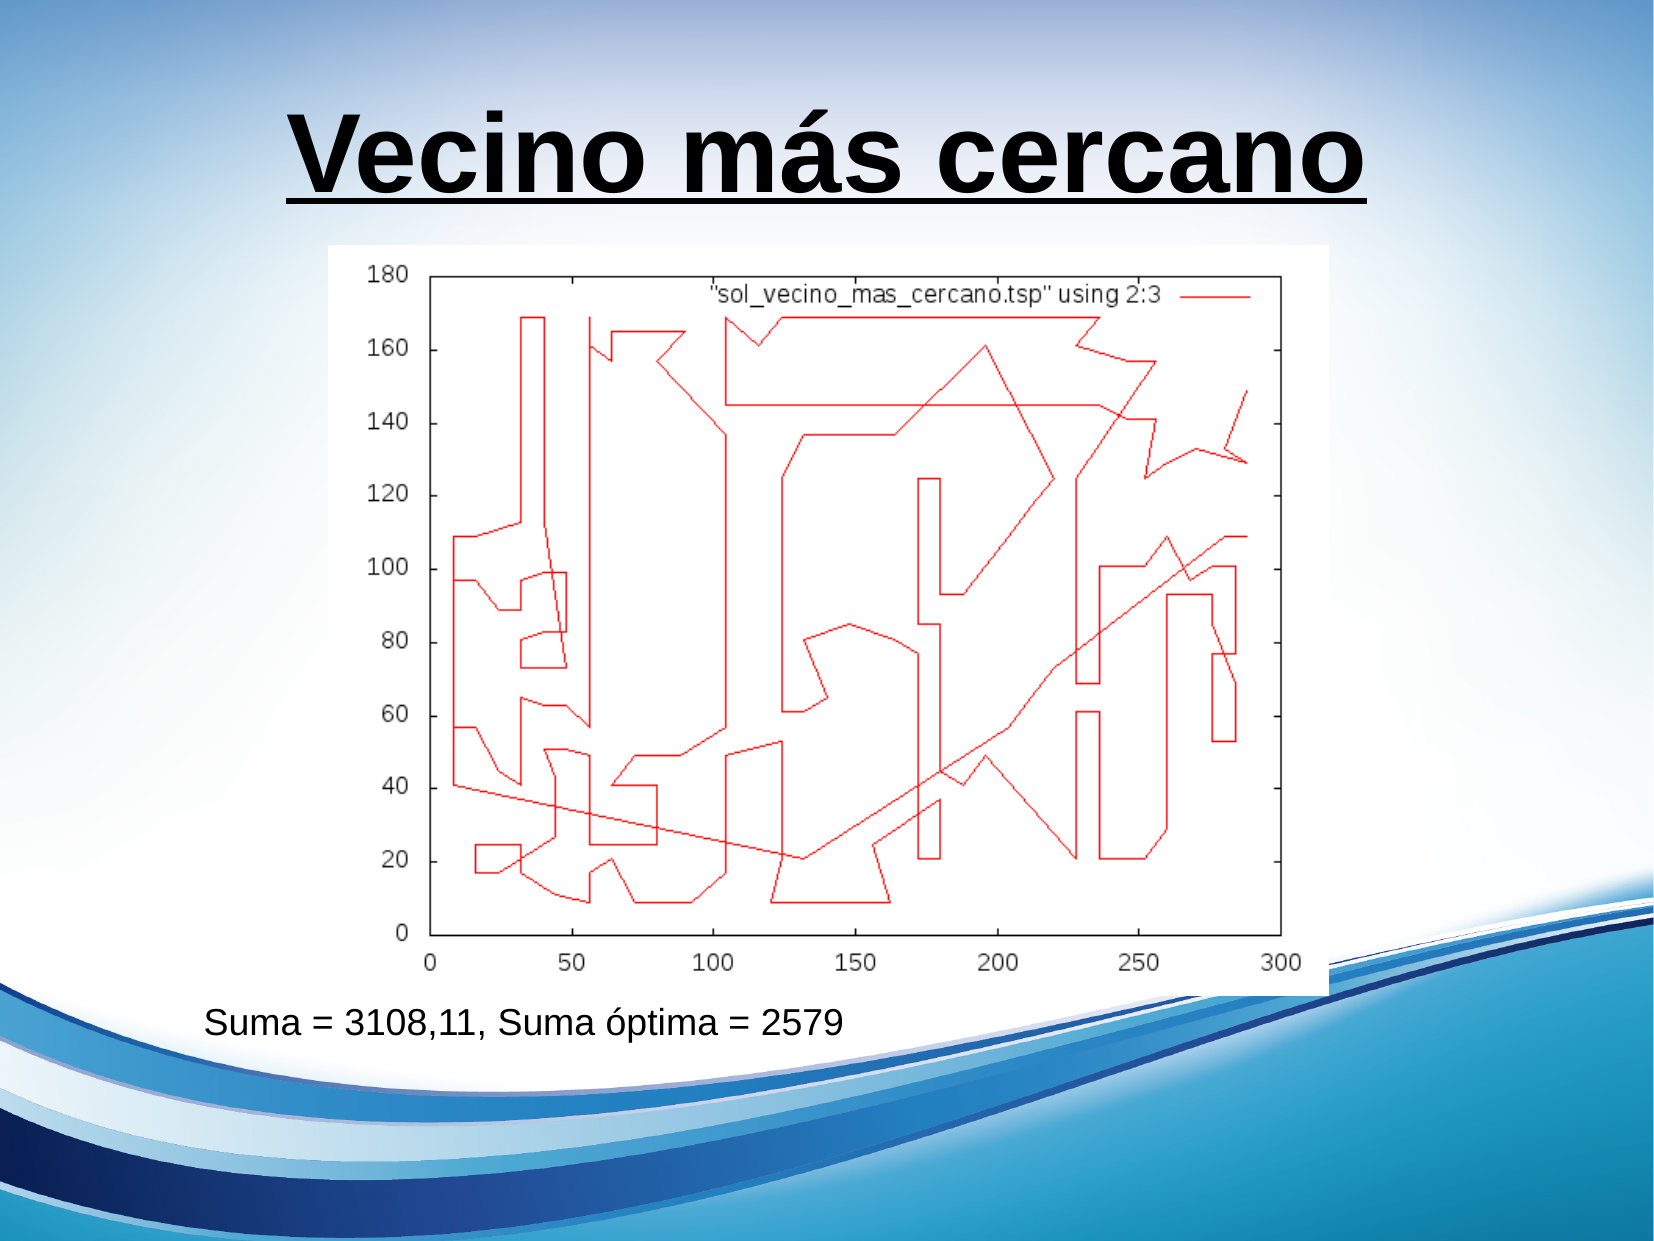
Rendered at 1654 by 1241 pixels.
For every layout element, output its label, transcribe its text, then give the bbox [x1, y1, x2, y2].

title Vecino más cercano [82, 49, 1571, 257]
picture [0, 0, 1654, 1241]
text_box Suma = 3108,11, Suma óptima = 2579 [188, 994, 1465, 1052]
